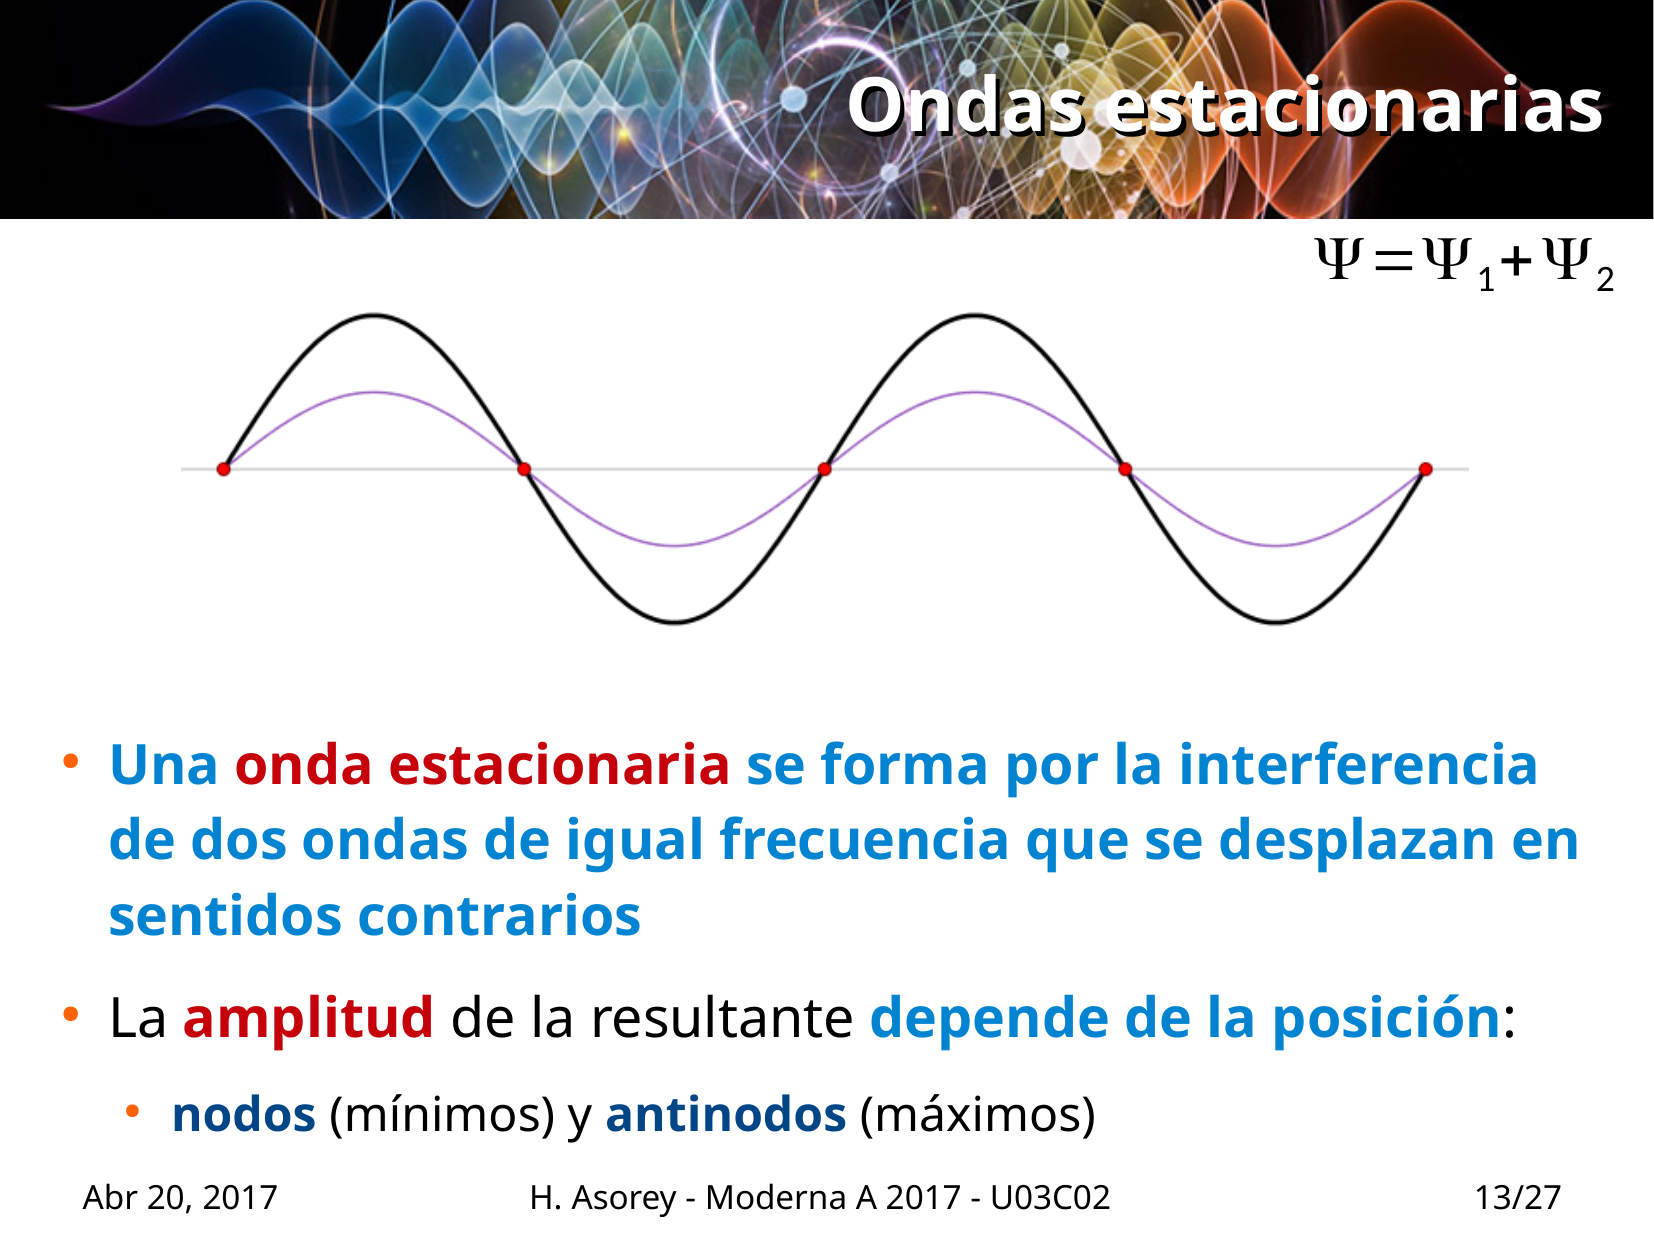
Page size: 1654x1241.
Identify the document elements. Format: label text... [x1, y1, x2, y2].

picture [181, 254, 1469, 685]
list Una onda estacionaria se forma por la interferencia de dos ondas de igual frecuencia que se desplazan en sentidos contrarios La amplitud de la resultante depende de la posición: nodos (mínimos) y antinodos (máximos) [45, 725, 1606, 1155]
chart [1305, 234, 1622, 301]
title Ondas estacionarias [45, 15, 1606, 191]
picture [0, 0, 1654, 219]
